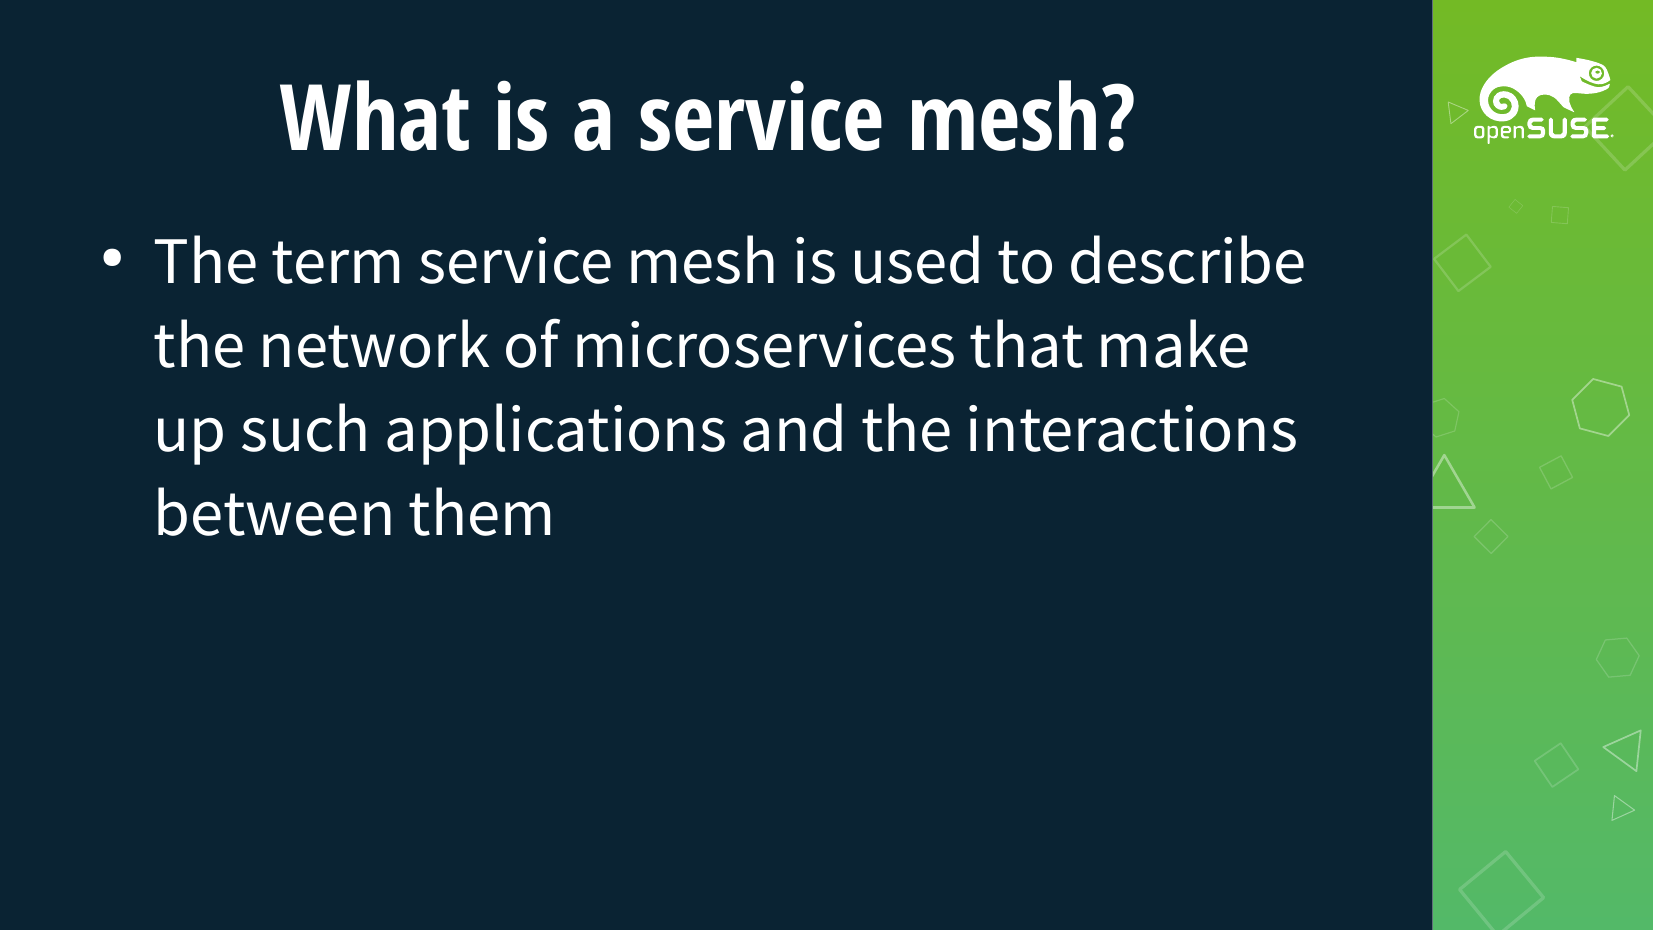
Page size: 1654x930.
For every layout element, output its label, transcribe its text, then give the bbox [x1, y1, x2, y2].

list The term service mesh is used to describe the network of microservices that make up such applications and the interactions between them [82, 217, 1336, 757]
title What is a service mesh? [82, 37, 1336, 193]
